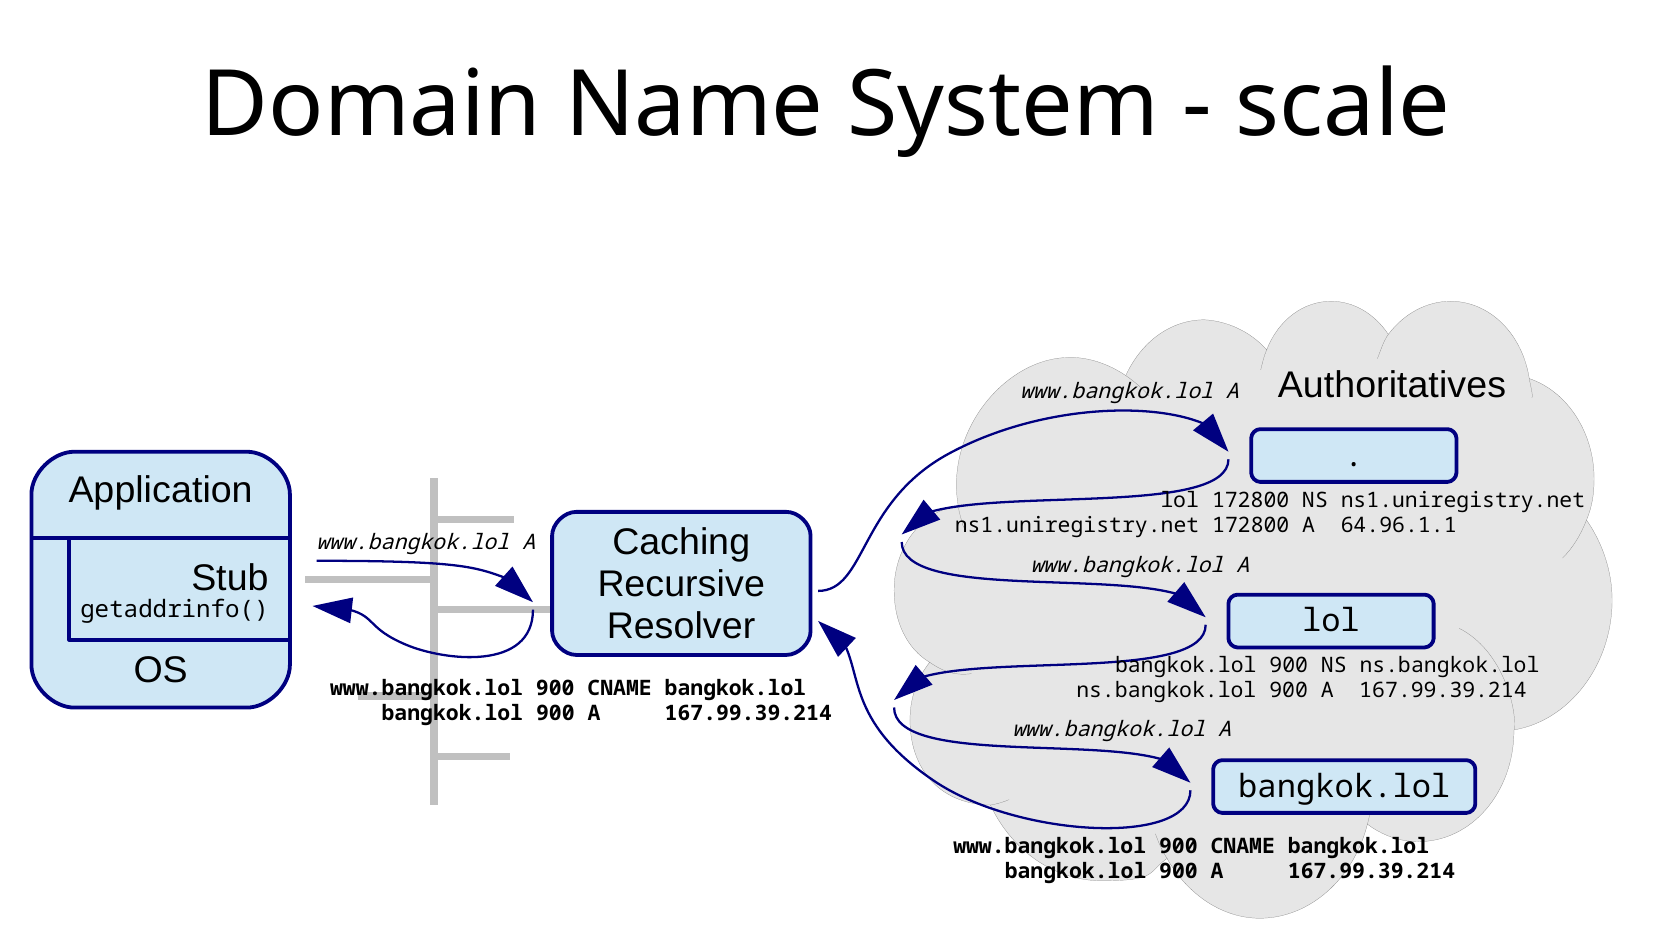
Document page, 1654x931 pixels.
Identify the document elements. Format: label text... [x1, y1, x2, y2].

title Domain Name System - scale [82, 37, 1571, 221]
picture [29, 301, 1613, 919]
